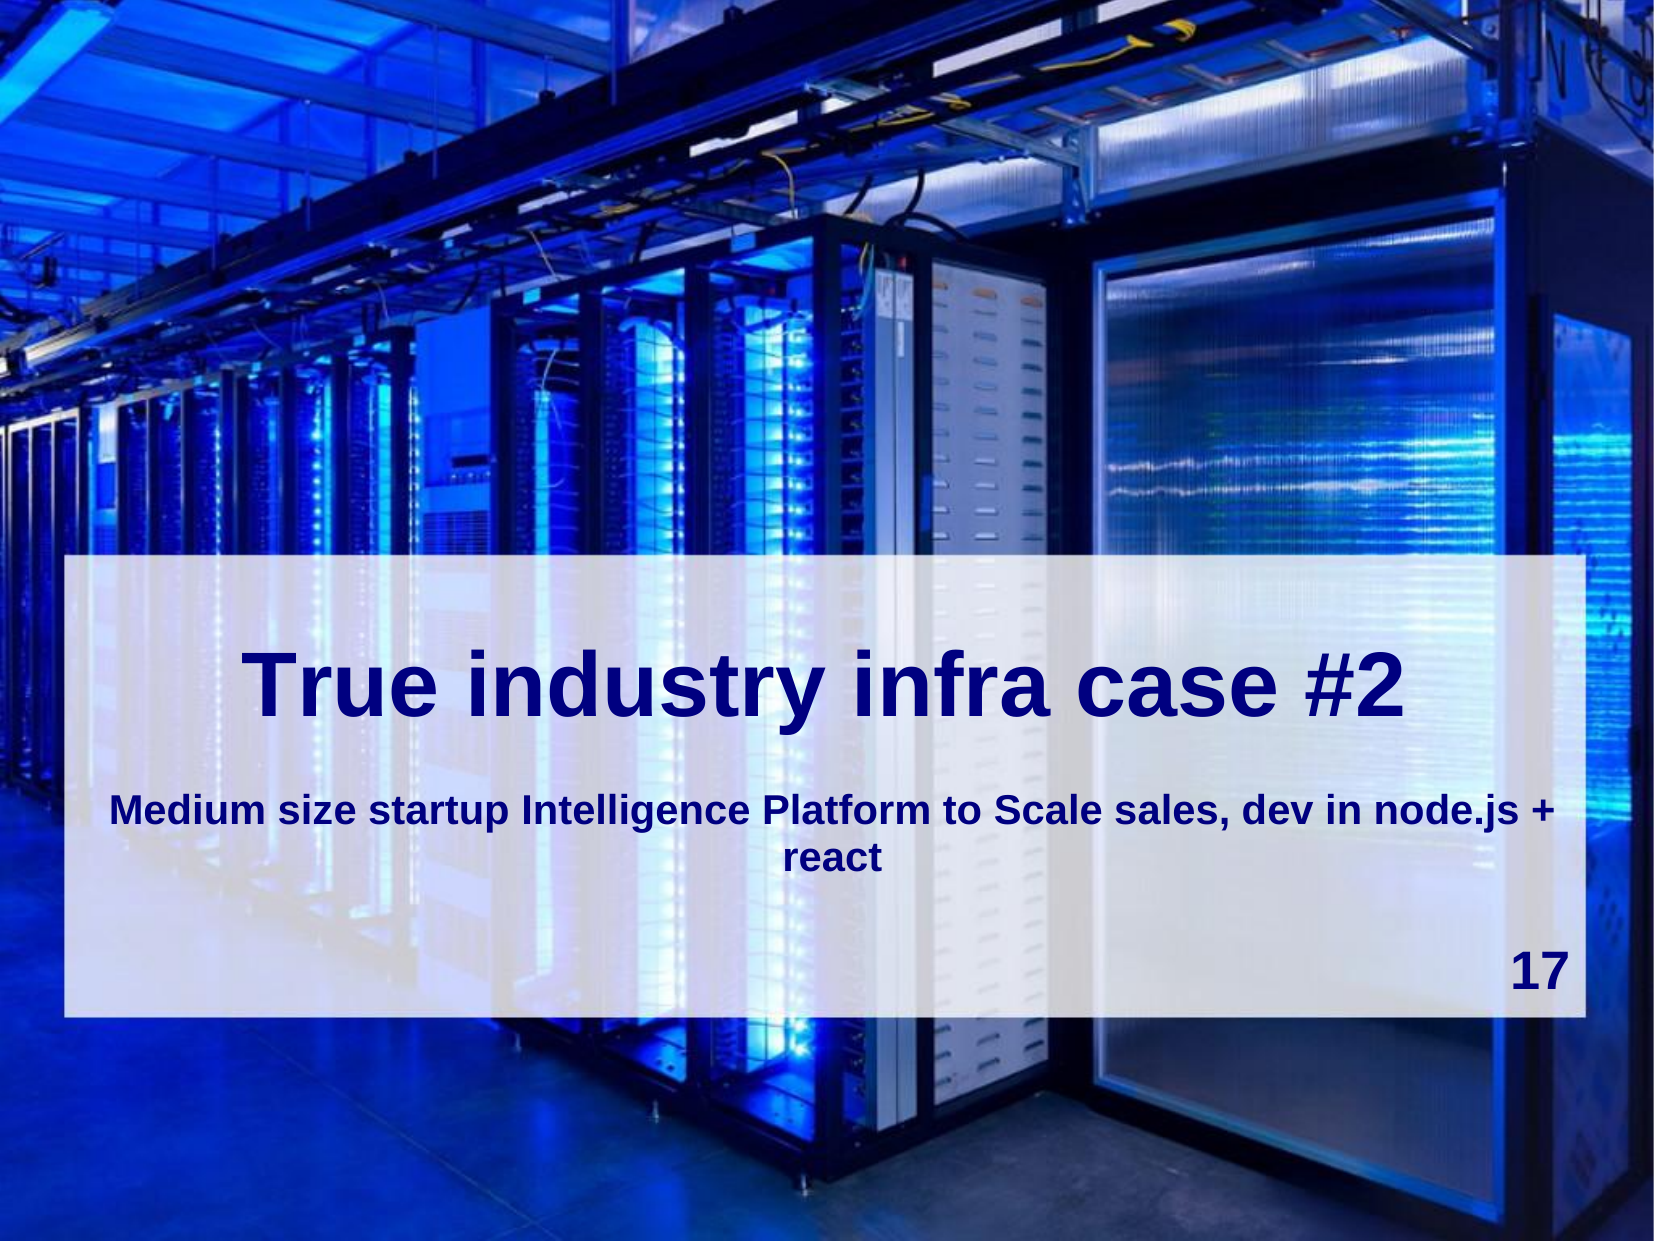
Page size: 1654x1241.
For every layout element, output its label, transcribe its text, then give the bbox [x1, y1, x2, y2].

text_box Medium size startup Intelligence Platform to Scale sales, dev in node.js + react [75, 765, 1591, 901]
picture [0, 0, 1654, 1241]
text_box 17 [1495, 929, 1586, 1066]
text_box True industry infra case #2 [59, 615, 1590, 751]
